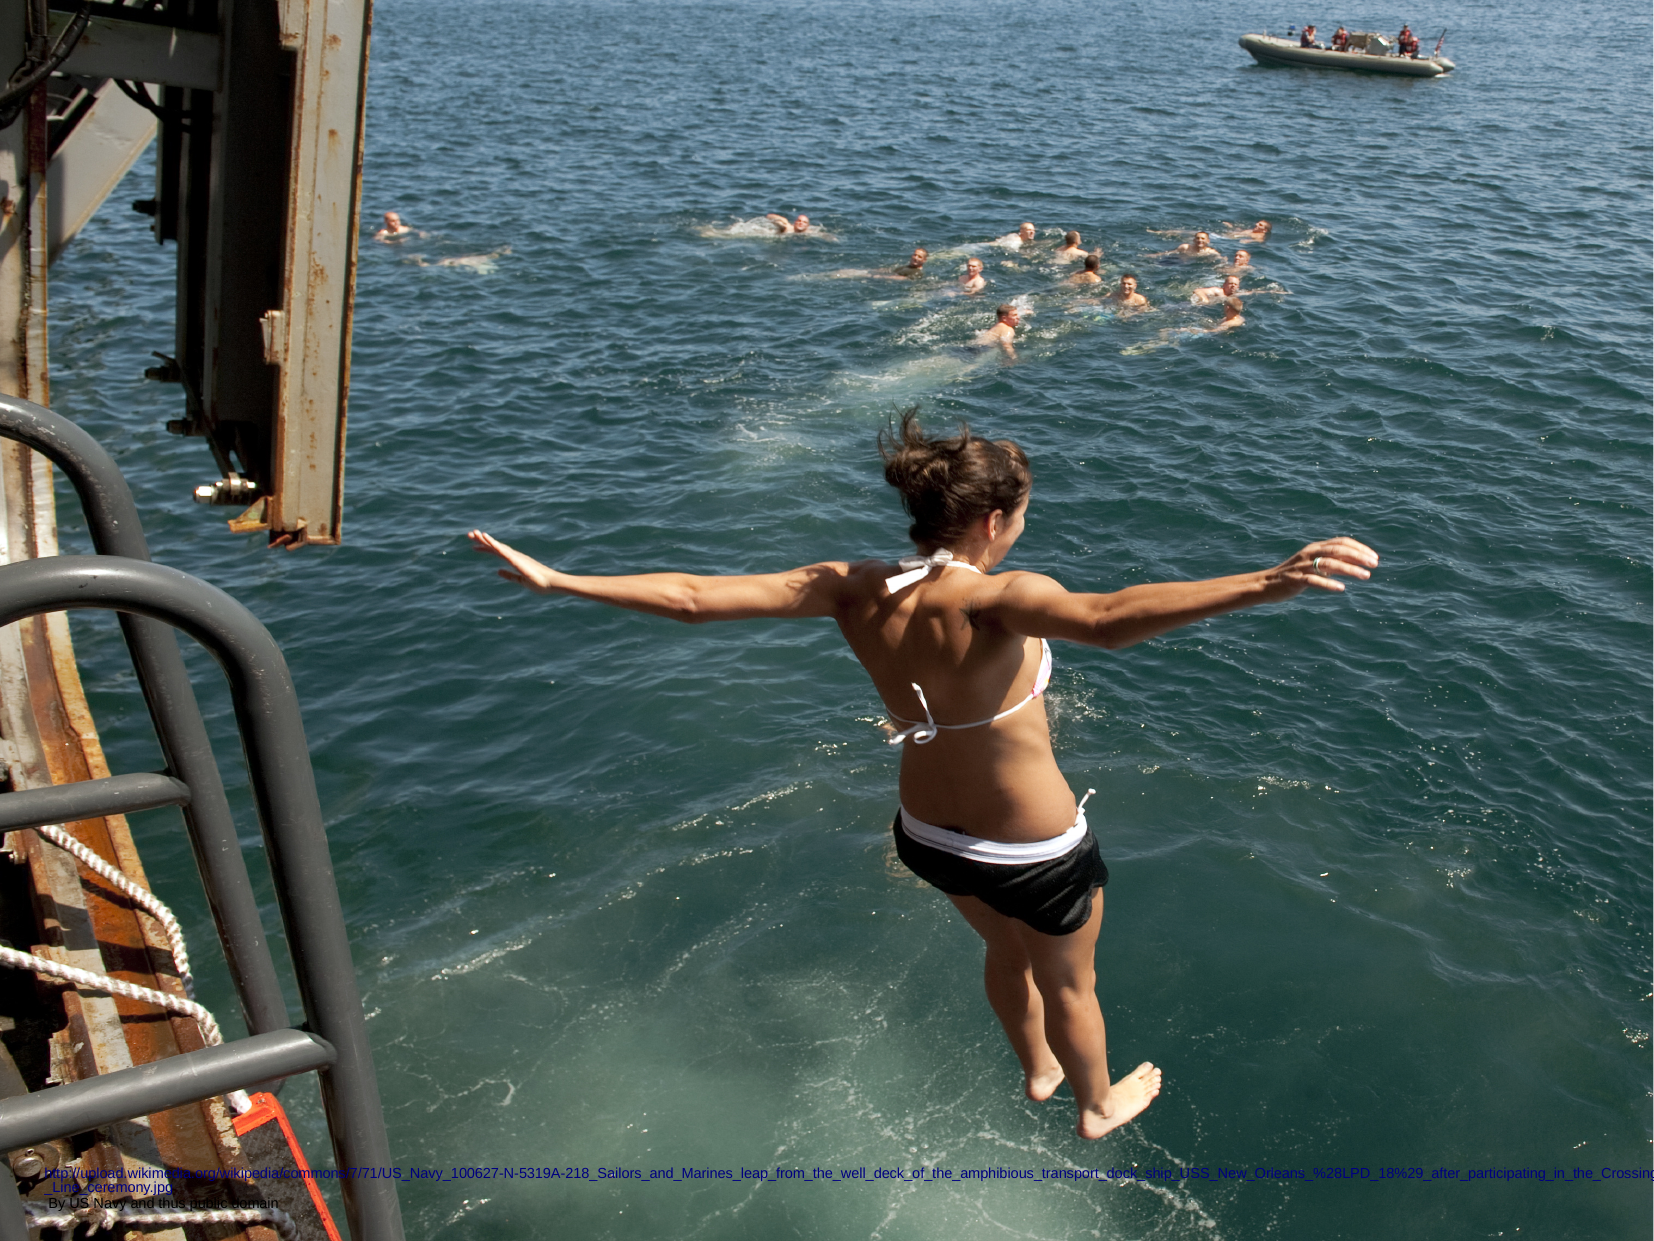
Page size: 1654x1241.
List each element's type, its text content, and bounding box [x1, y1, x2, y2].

text_box http://upload.wikimedia.org/wikipedia/commons/7/71/US_Navy_100627-N-5319A-218_Sailors_and_Marines_leap_from_the_well_deck_of_the_amphibious_transport_dock_ship_USS_New_Orleans_%28LPD_18%29_after_participating_in_the_Crossing_the_Line_ceremony.jpg By US Navy and thus public domain [29, 1158, 1654, 1241]
picture [0, 0, 1654, 1241]
